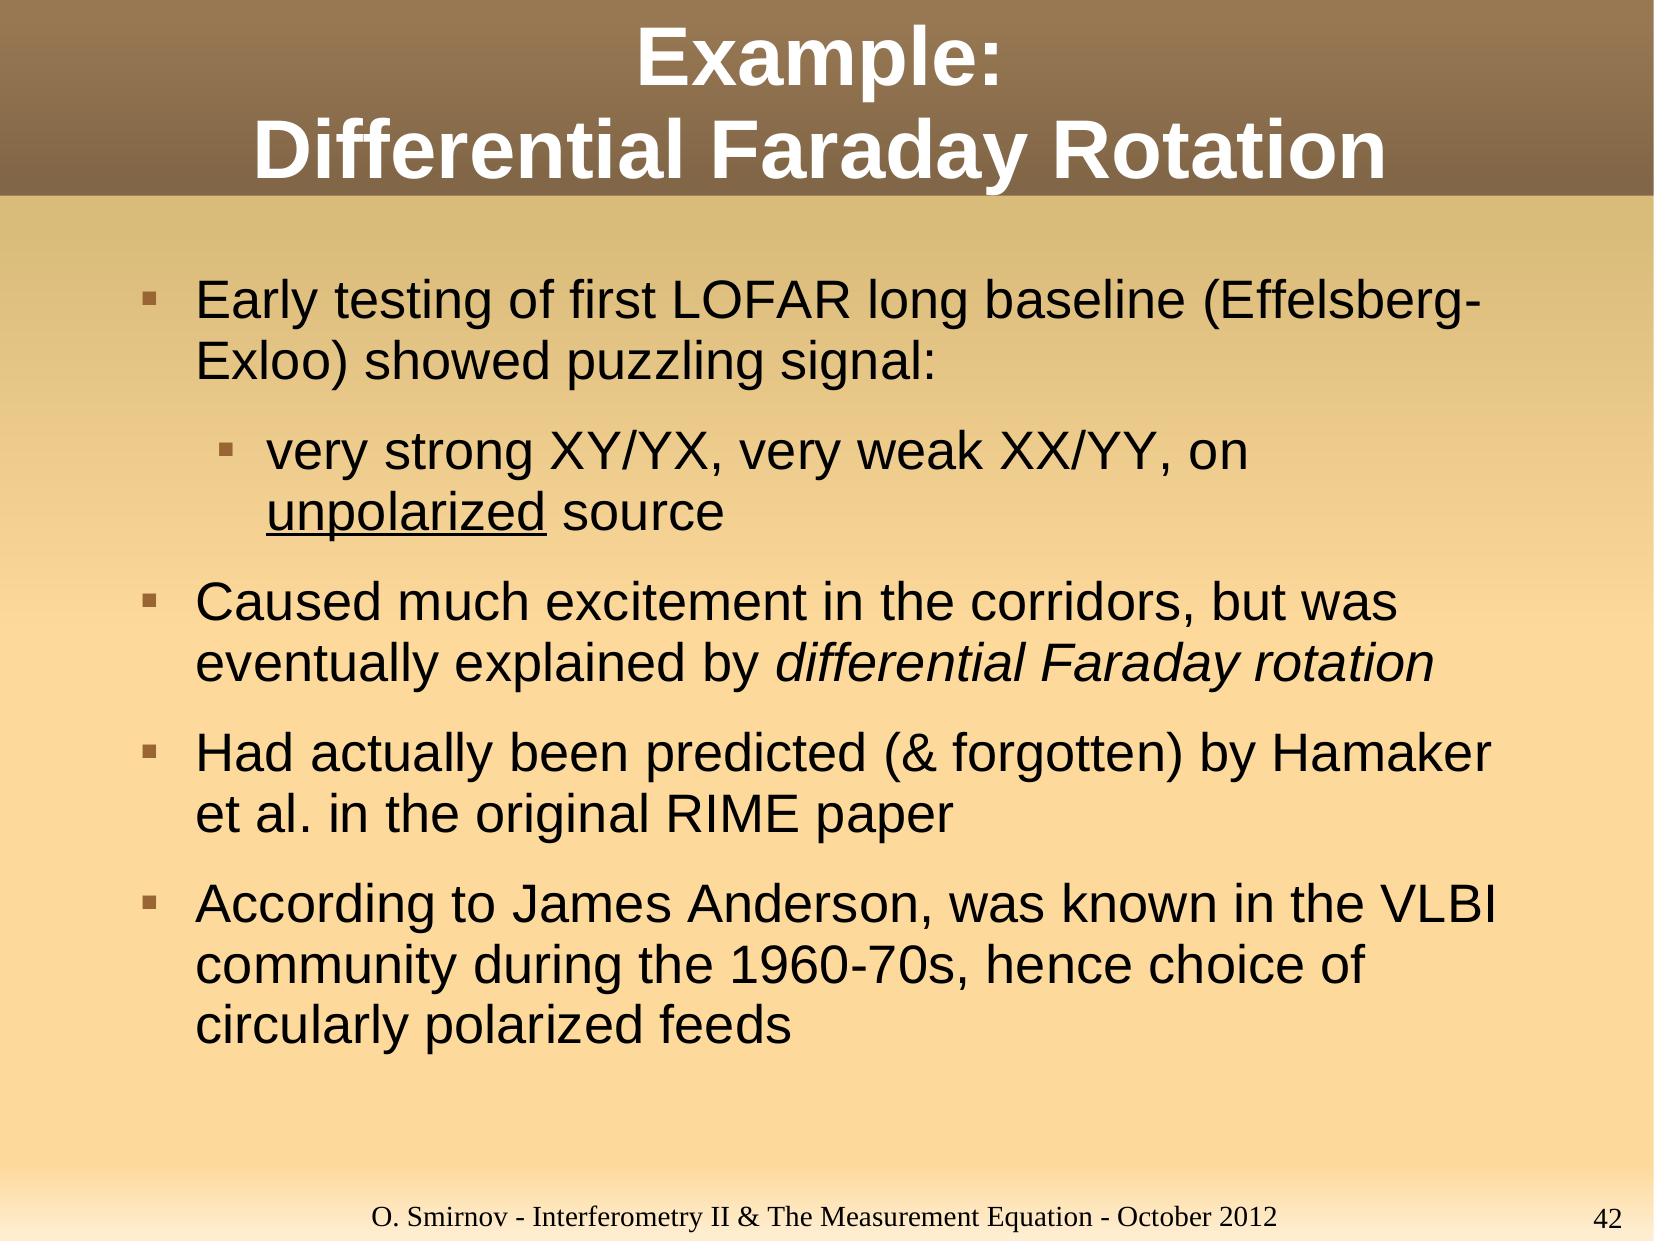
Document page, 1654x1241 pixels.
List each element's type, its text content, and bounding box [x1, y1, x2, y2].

title Example: Differential Faraday Rotation [76, 0, 1565, 208]
picture [0, 0, 1654, 1241]
list Early testing of first LOFAR long baseline (Effelsberg-Exloo) showed puzzling signal: very strong XY/YX, very weak XX/YY, on unpolarized source Caused much excitement in the corridors, but was eventually explained by differential Faraday rotation Had actually been predicted (& forgotten) by Hamaker et al. in the original RIME paper According to James Anderson, was known in the VLBI community during the 1960-70s, hence choice of circularly polarized feeds [124, 269, 1537, 1128]
